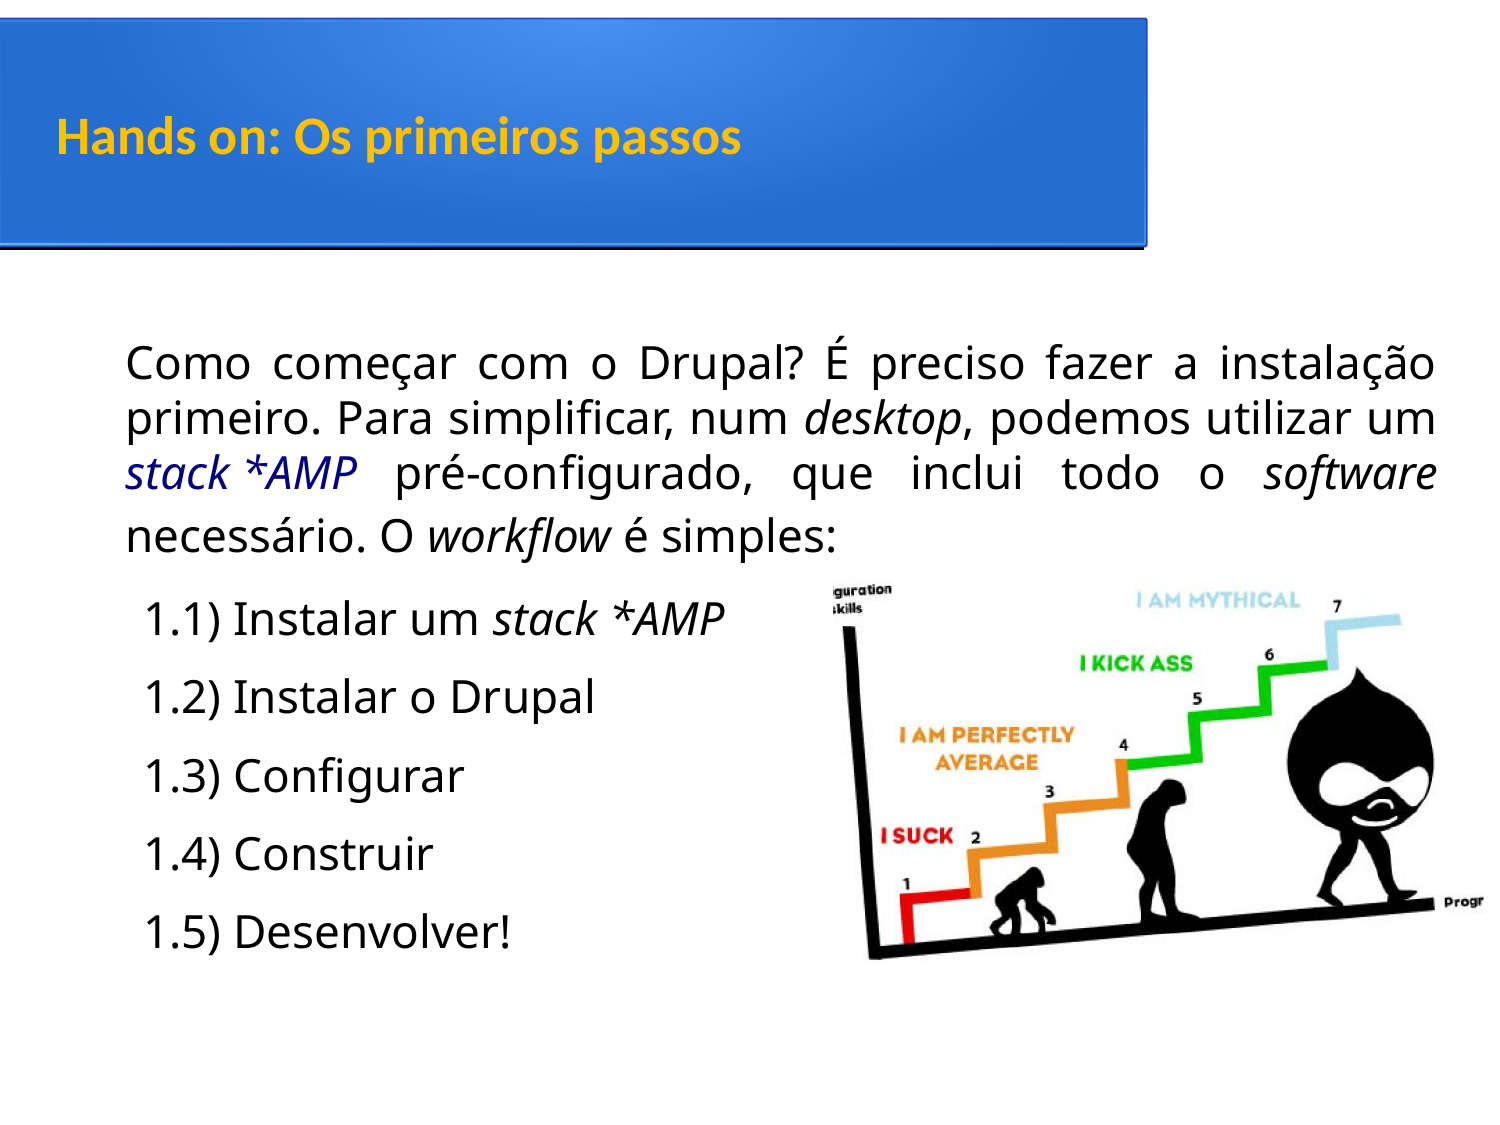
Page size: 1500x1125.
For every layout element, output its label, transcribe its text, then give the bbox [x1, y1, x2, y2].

list Como começar com o Drupal? É preciso fazer a instalação primeiro. Para simplificar, num desktop, podemos utilizar um stack *AMP pré-configurado, que inclui todo o software necessário. O workflow é simples: Instalar um stack *AMP Instalar o Drupal Configurar Construir Desenvolver! [39, 326, 1453, 966]
picture [833, 572, 1484, 974]
list Hands on: Os primeiros passos [41, 41, 1111, 225]
